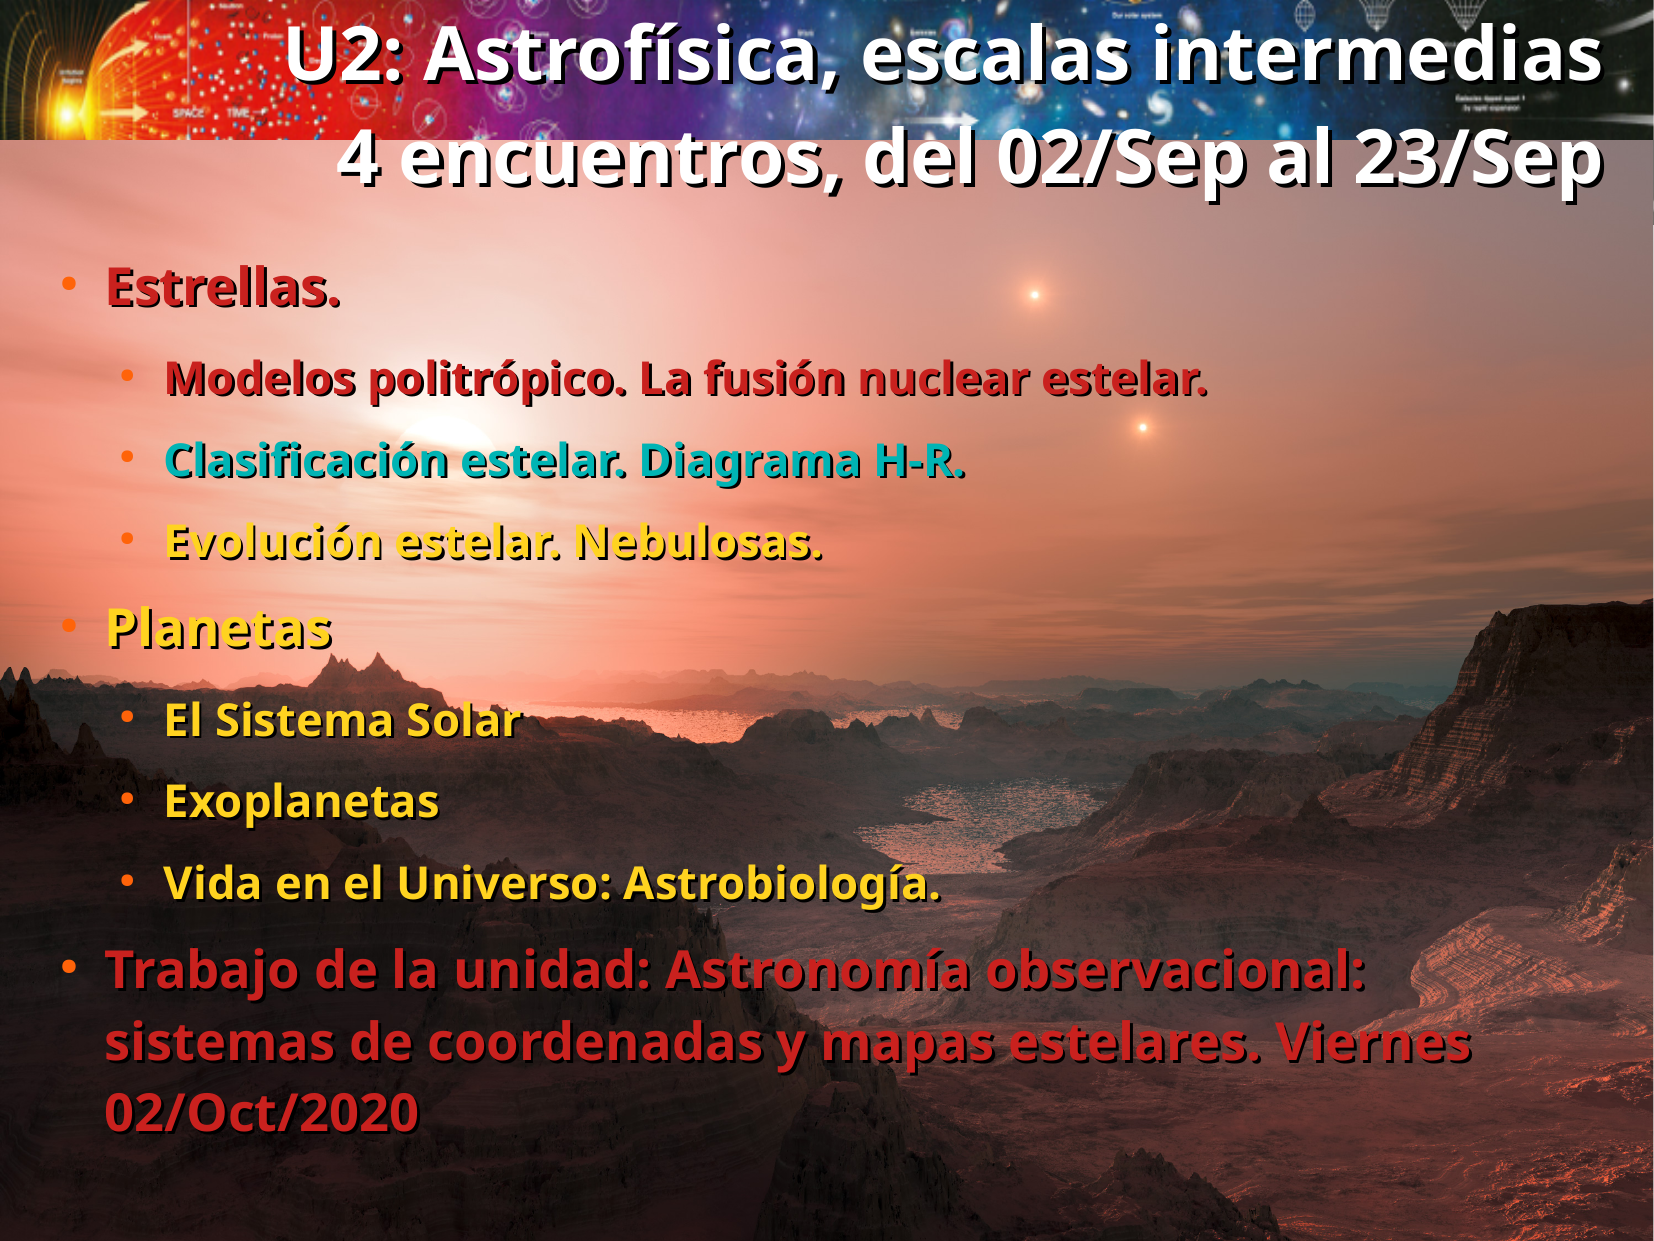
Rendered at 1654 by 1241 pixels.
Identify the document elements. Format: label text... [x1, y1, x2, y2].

picture [0, 0, 1654, 1241]
list Estrellas. Modelos politrópico. La fusión nuclear estelar. Clasificación estelar. Diagrama H-R. Evolución estelar. Nebulosas. Planetas El Sistema Solar Exoplanetas Vida en el Universo: Astrobiología. Trabajo de la unidad: Astronomía observacional: sistemas de coordenadas y mapas estelares. Viernes 02/Oct/2020 [45, 249, 1606, 1150]
title U2: Astrofísica, escalas intermedias 4 encuentros, del 02/Sep al 23/Sep [45, 11, 1606, 195]
